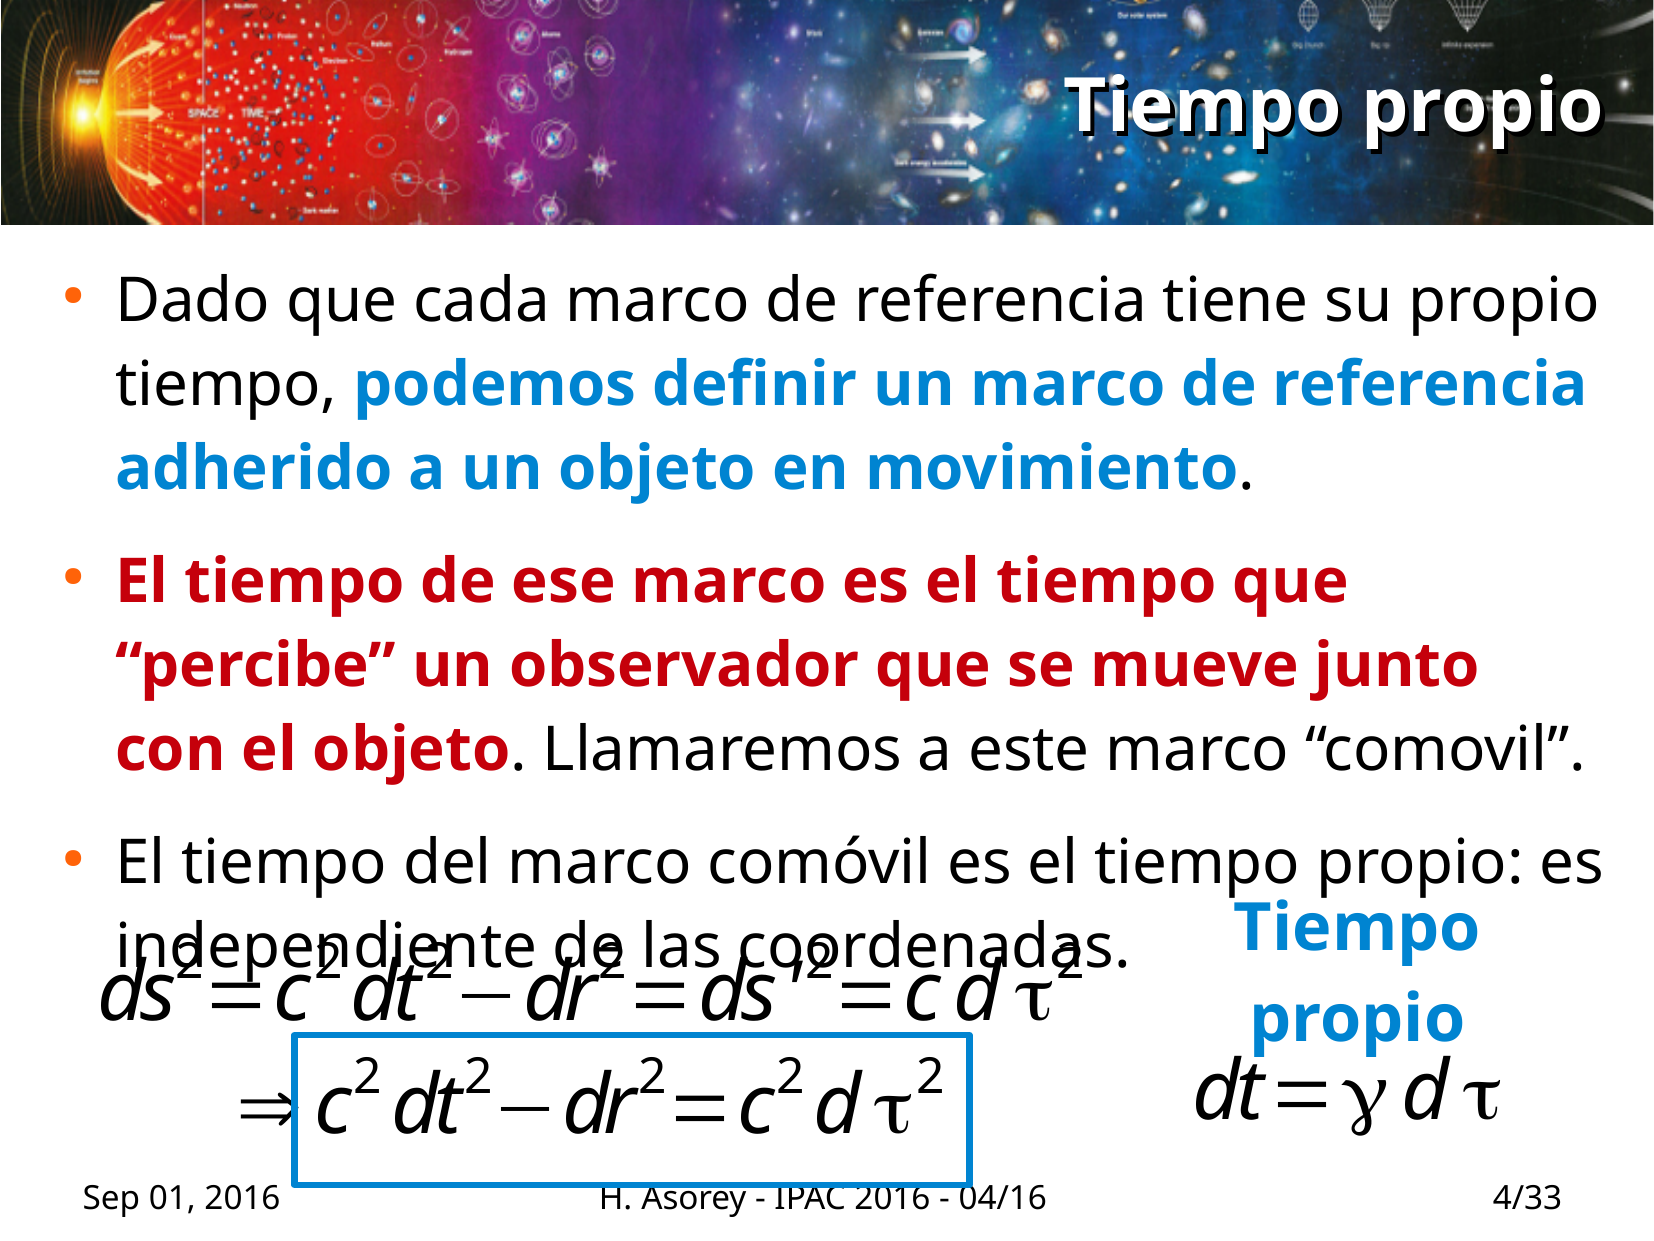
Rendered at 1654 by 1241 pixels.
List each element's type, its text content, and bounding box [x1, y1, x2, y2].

chart [90, 930, 1090, 1156]
chart [298, 1038, 966, 1156]
text_box Tiempo propio [1140, 904, 1576, 1036]
title Tiempo propio [45, 15, 1606, 191]
picture [1, 0, 1654, 225]
chart [1185, 1038, 1511, 1141]
list Dado que cada marco de referencia tiene su propio tiempo, podemos definir un marco de referencia adherido a un objeto en movimiento. El tiempo de ese marco es el tiempo que “percibe” un observador que se mueve junto con el objeto. Llamaremos a este marco “comovil”. El tiempo del marco comóvil es el tiempo propio: es independiente de las coordenadas. [45, 255, 1606, 1156]
